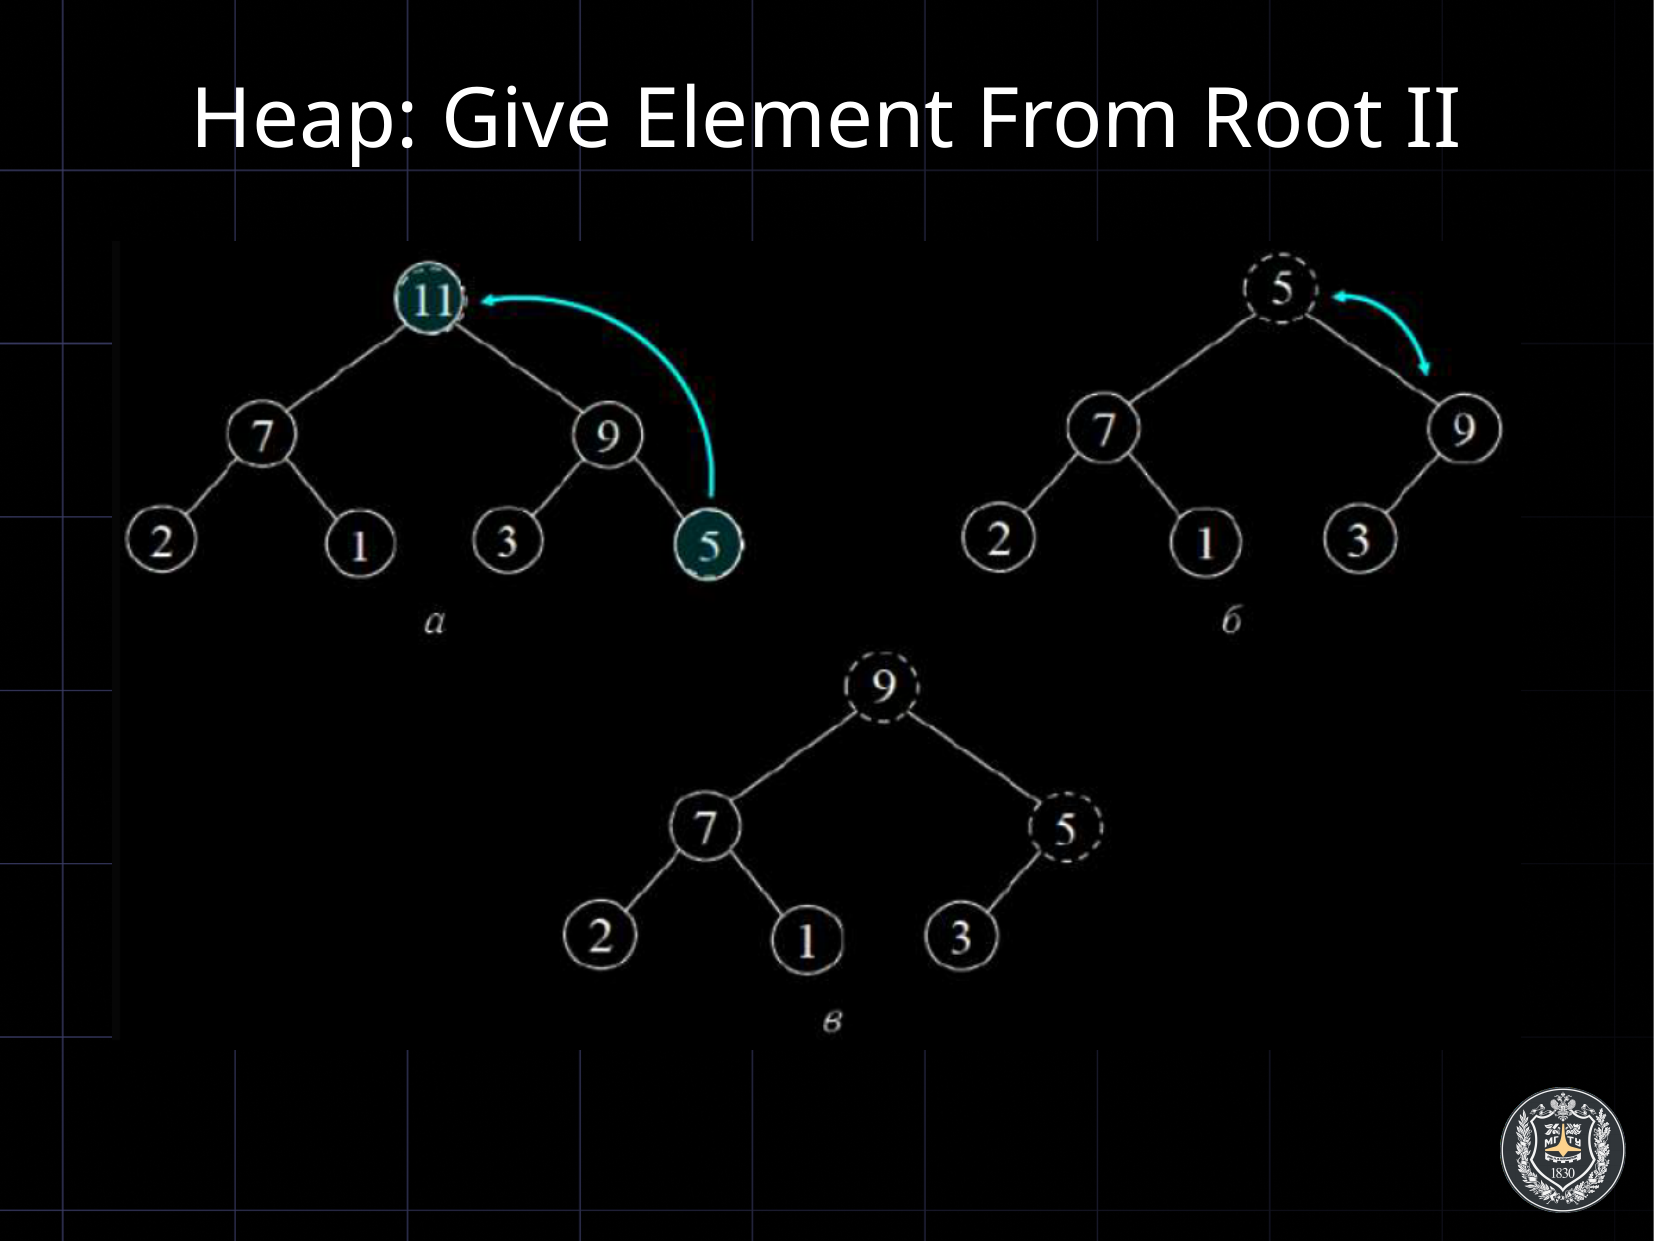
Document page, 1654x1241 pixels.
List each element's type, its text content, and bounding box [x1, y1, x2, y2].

title Heap: Give Element From Root II [82, 37, 1571, 193]
picture [0, 0, 1654, 1241]
